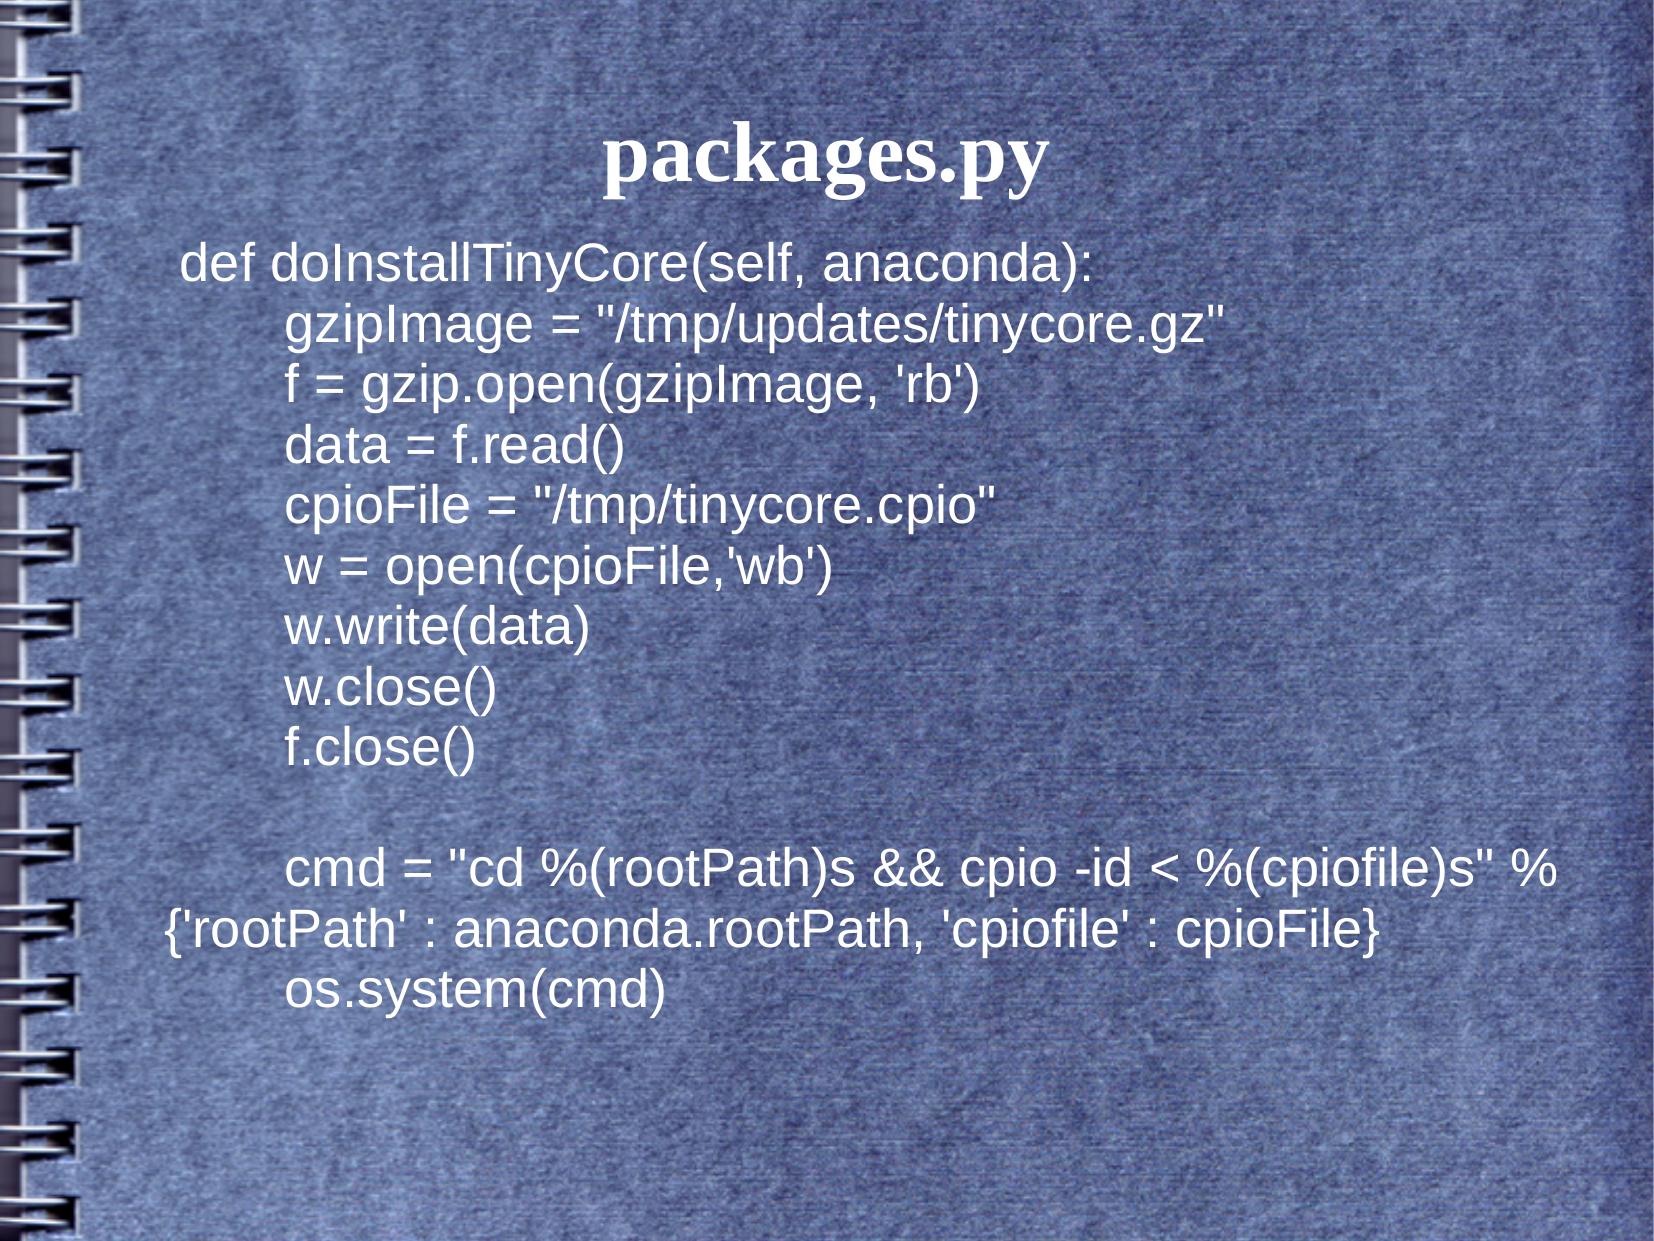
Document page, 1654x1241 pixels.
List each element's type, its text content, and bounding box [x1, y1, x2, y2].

picture [0, 0, 1654, 1241]
title packages.py [82, 49, 1571, 257]
text_box def doInstallTinyCore(self, anaconda): gzipImage = "/tmp/updates/tinycore.gz" f = gzip.open(gzipImage, 'rb') data = f.read() cpioFile = "/tmp/tinycore.cpio" w = open(cpioFile,'wb') w.write(data) w.close() f.close() cmd = "cd %(rootPath)s && cpio -id < %(cpiofile)s" %{'rootPath' : anaconda.rootPath, 'cpiofile' : cpioFile} os.system(cmd) [150, 225, 1613, 1027]
